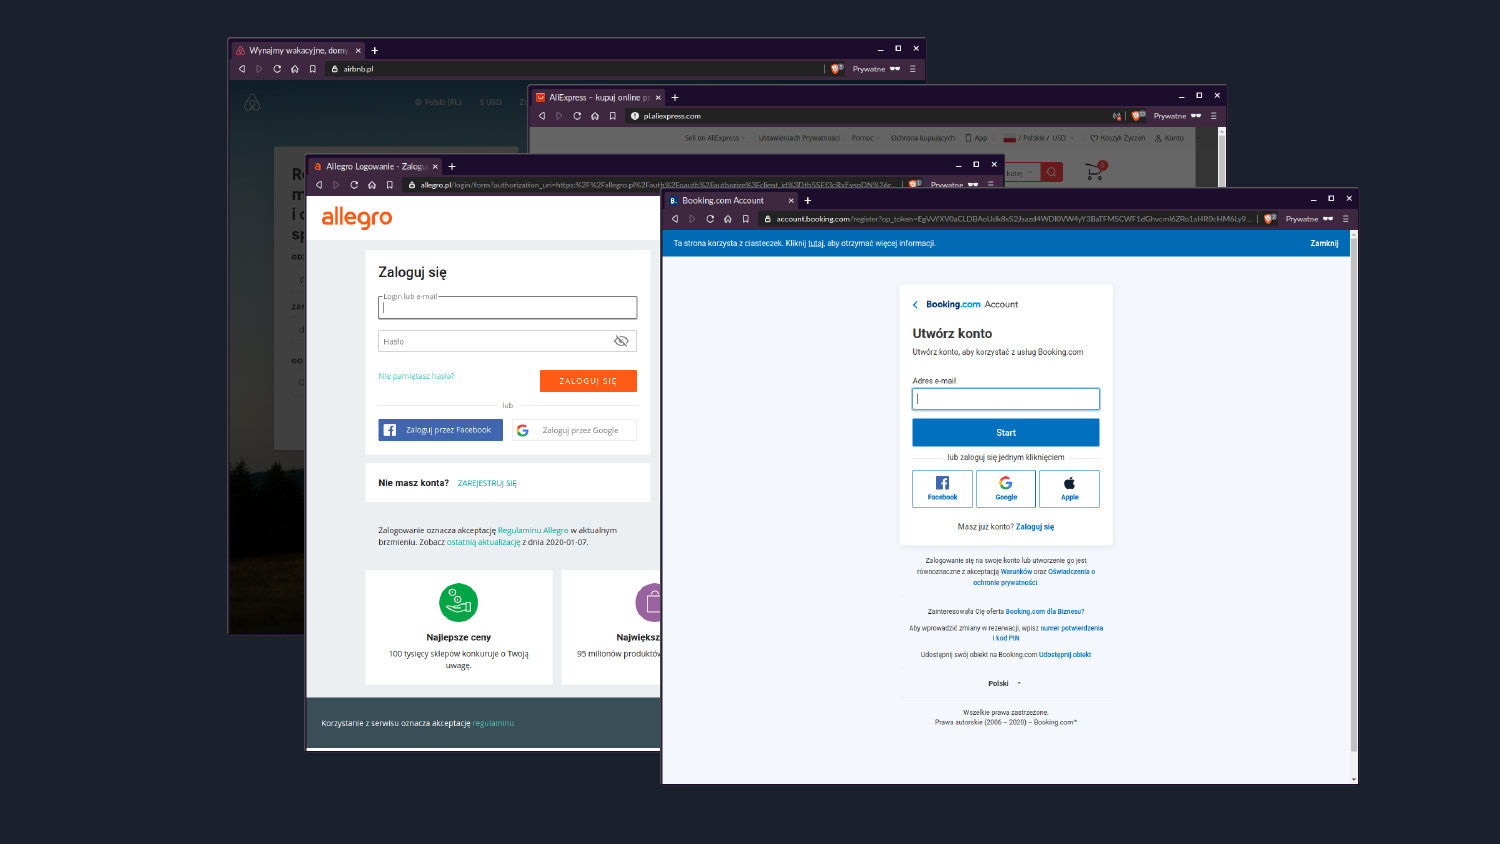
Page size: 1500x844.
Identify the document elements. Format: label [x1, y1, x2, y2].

picture [227, 37, 1360, 786]
